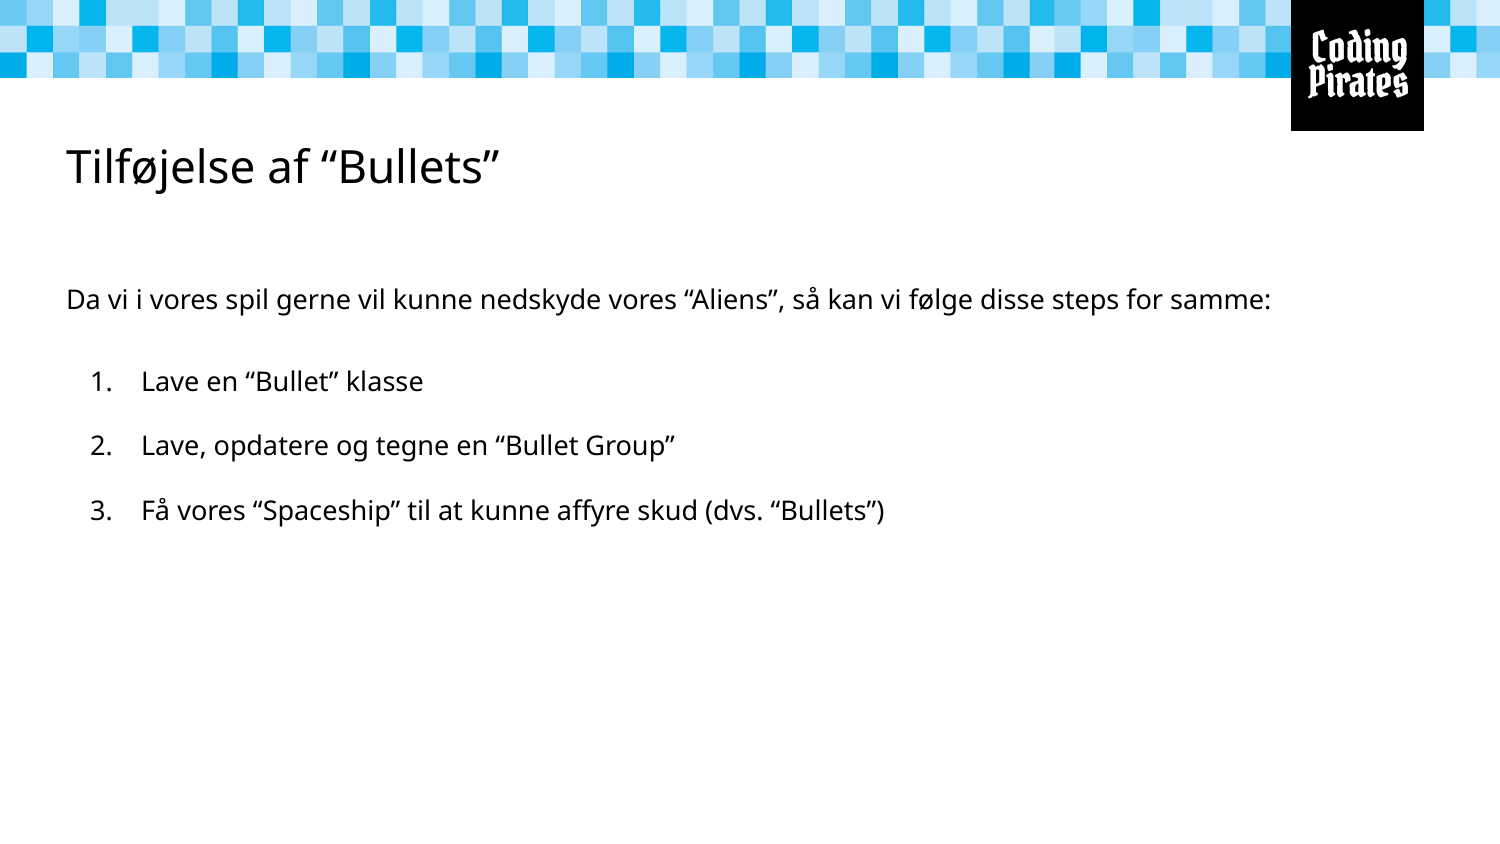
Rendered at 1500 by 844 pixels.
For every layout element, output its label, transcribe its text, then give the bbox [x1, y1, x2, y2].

list Da vi i vores spil gerne vil kunne nedskyde vores “Aliens”, så kan vi følge disse steps for samme: Lave en “Bullet” klasse Lave, opdatere og tegne en “Bullet Group” Få vores “Spaceship” til at kunne affyre skud (dvs. “Bullets”) [51, 234, 1442, 800]
picture [0, 0, 1056, 78]
title Tilføjelse af “Bullets” [51, 123, 1388, 217]
picture [1291, 0, 1424, 131]
